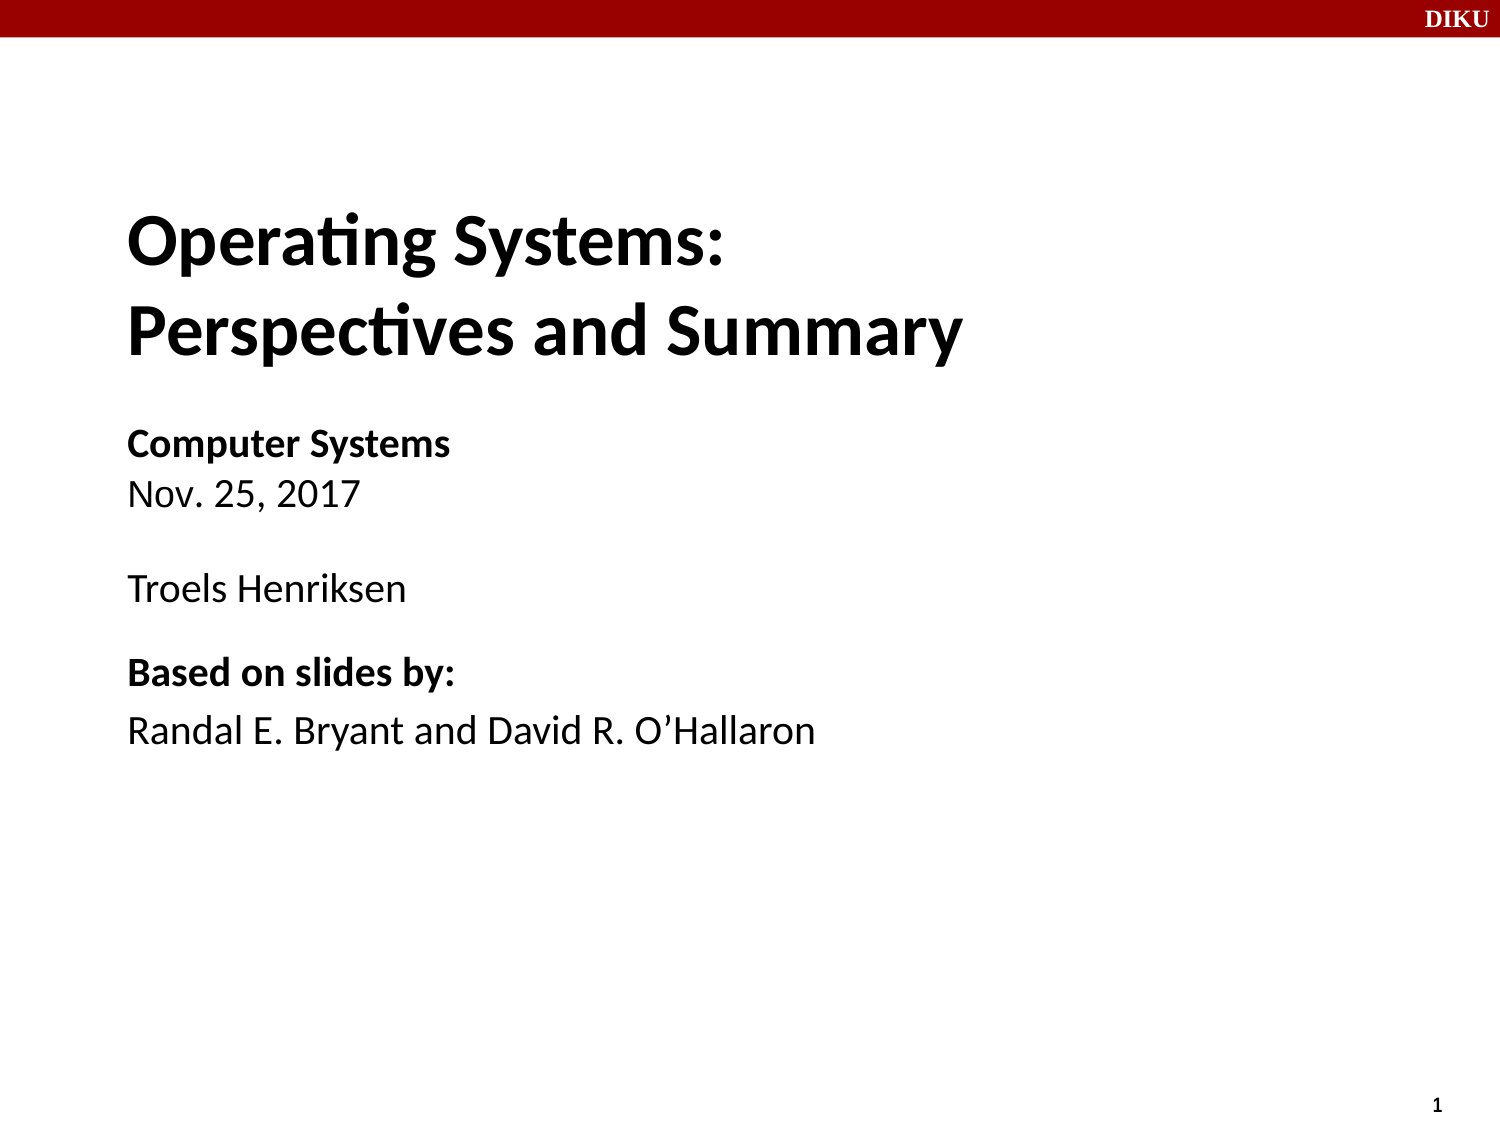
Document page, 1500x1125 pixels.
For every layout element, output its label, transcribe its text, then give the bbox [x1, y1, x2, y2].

text_box Operating Systems: Perspectives and Summary Computer Systems Nov. 25, 2017 Troels Henriksen [112, 280, 1388, 522]
text_box Based on slides by: Randal E. Bryant and David R. O’Hallaron [112, 637, 1373, 925]
